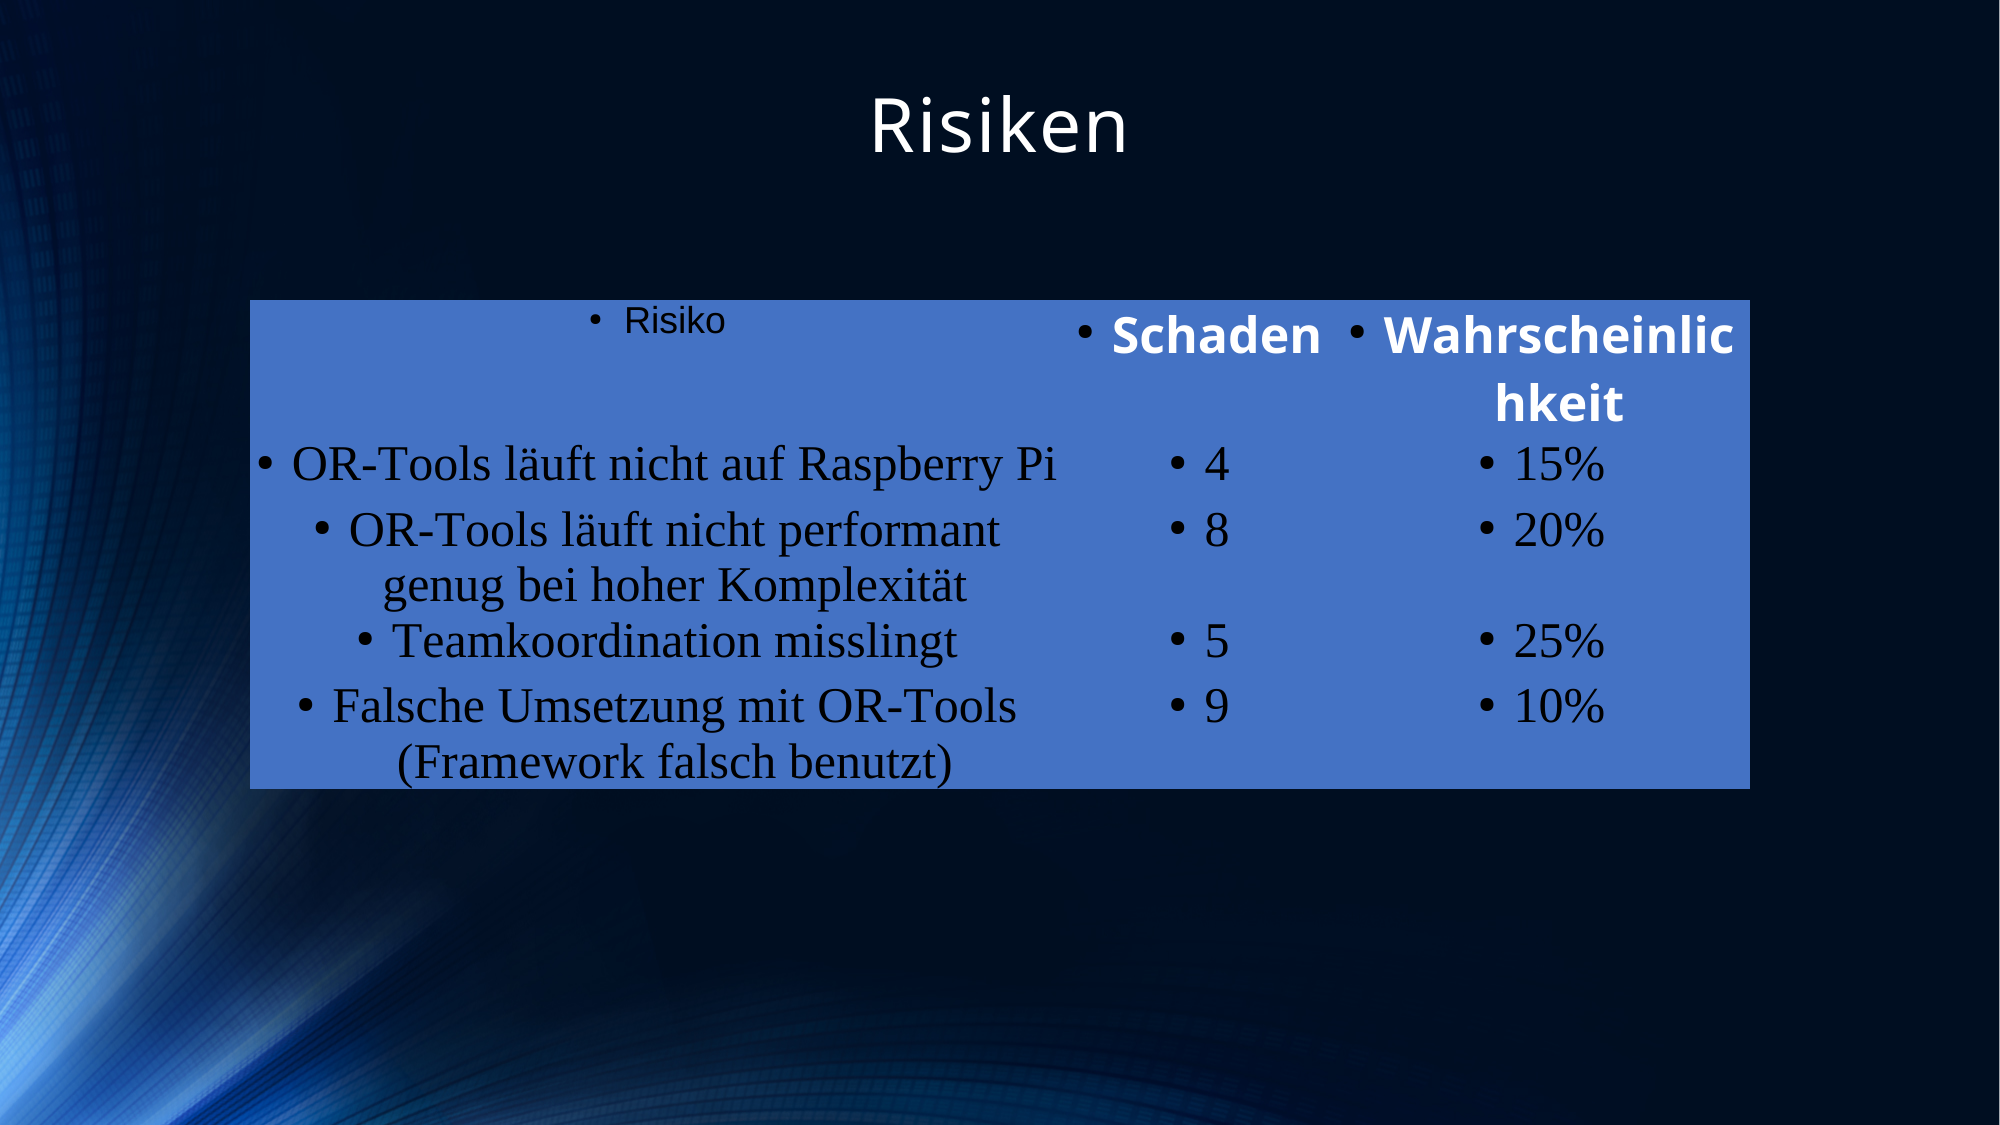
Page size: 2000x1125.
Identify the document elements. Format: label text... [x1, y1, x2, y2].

table_header Schaden [1065, 300, 1334, 436]
table_cell 15% [1334, 436, 1750, 502]
text_box Risiken [249, 62, 1750, 177]
table_header Risiko [250, 300, 1065, 436]
table_cell 10% [1334, 678, 1750, 789]
table_cell 25% [1334, 613, 1750, 678]
table_cell Teamkoordination misslingt [250, 613, 1065, 678]
table_cell 4 [1065, 436, 1334, 502]
table_header Wahrscheinlichkeit [1334, 300, 1750, 436]
table_cell OR-Tools läuft nicht performant genug bei hoher Komplexität [250, 502, 1065, 613]
table_cell 9 [1065, 678, 1334, 789]
table_cell 20% [1334, 502, 1750, 613]
table_cell 5 [1065, 613, 1334, 678]
table_cell OR-Tools läuft nicht auf Raspberry Pi [250, 436, 1065, 502]
table_cell Falsche Umsetzung mit OR-Tools (Framework falsch benutzt) [250, 678, 1065, 789]
table_cell 8 [1065, 502, 1334, 613]
